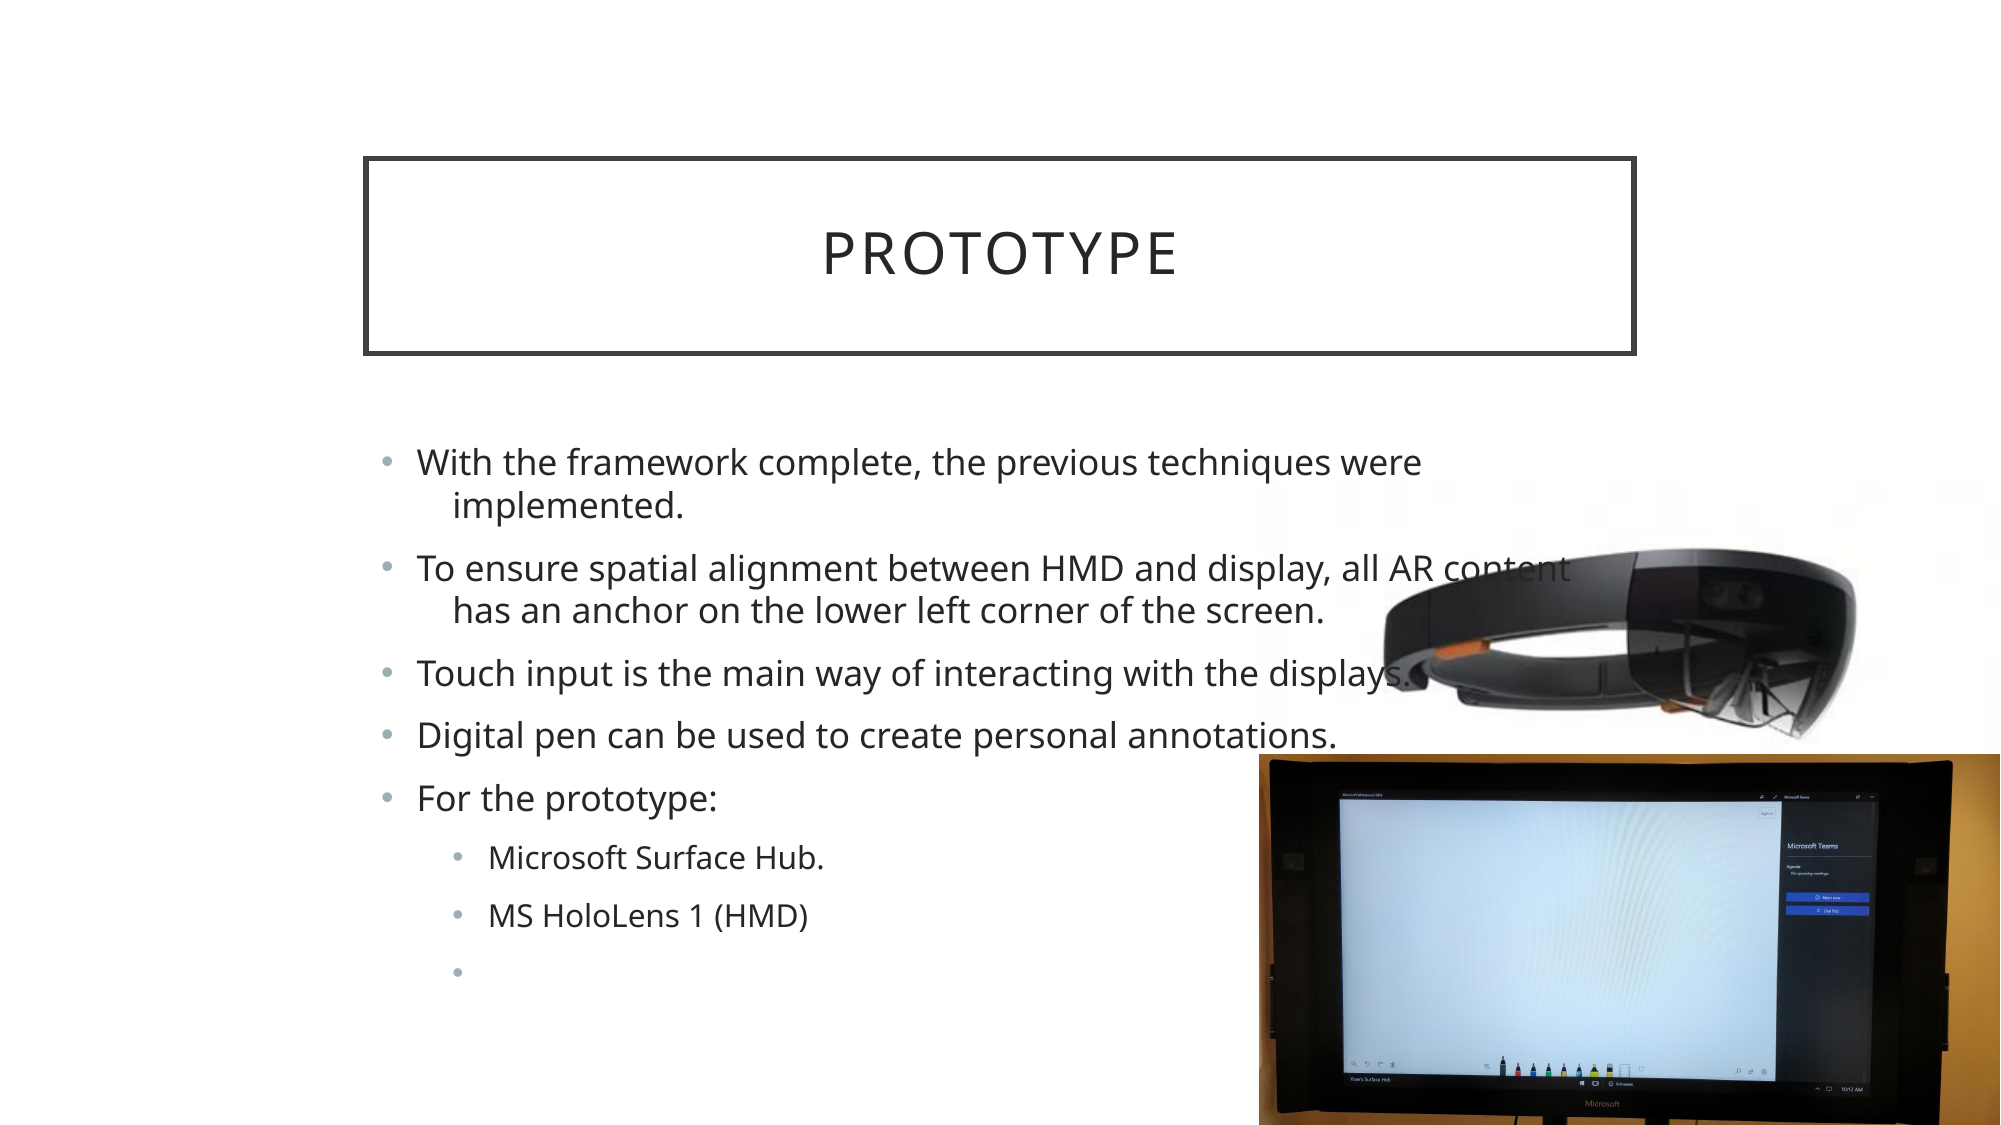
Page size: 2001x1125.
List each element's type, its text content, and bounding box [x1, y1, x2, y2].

title prototype [366, 158, 1634, 354]
list With the framework complete, the previous techniques were implemented. To ensure spatial alignment between HMD and display, all AR content has an anchor on the lower left corner of the screen. Touch input is the main way of interacting with the displays. Digital pen can be used to create personal annotations. For the prototype: Microsoft Surface Hub. MS HoloLens 1 (HMD) [366, 432, 1634, 942]
picture [1259, 481, 2000, 1125]
